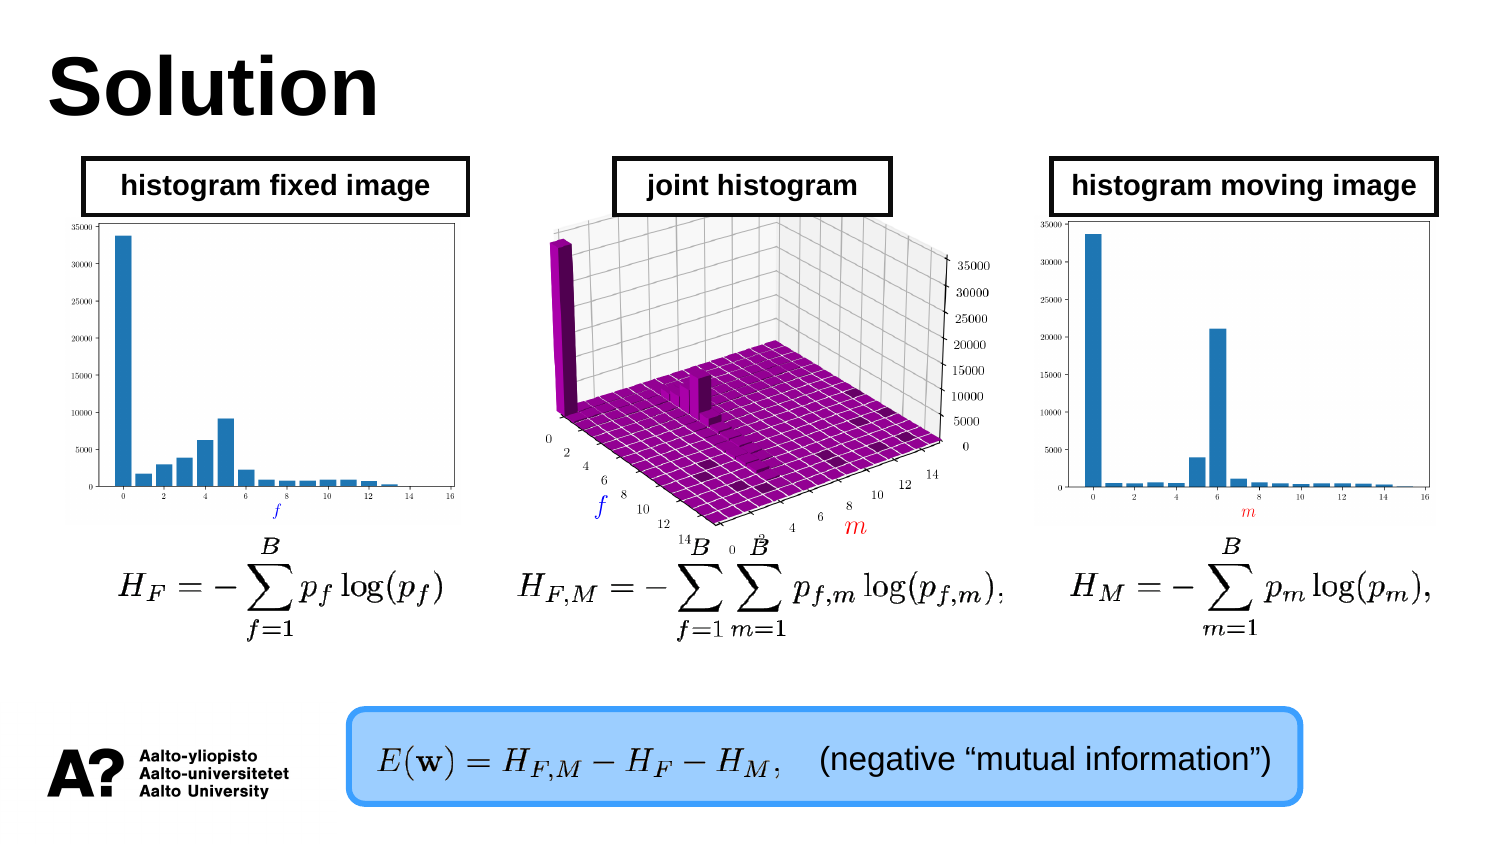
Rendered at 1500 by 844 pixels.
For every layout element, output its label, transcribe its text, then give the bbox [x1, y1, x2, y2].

text_box (negative “mutual information”) [356, 740, 1298, 815]
picture [477, 197, 1003, 669]
text_box [348, 709, 1301, 802]
text_box histogram moving image [1051, 158, 1437, 216]
picture [1030, 215, 1436, 669]
text_box joint histogram [614, 158, 891, 216]
picture [370, 732, 779, 809]
text_box histogram fixed image [83, 158, 469, 216]
list Solution [47, 32, 1442, 197]
picture [0, 702, 337, 844]
picture [65, 217, 461, 669]
